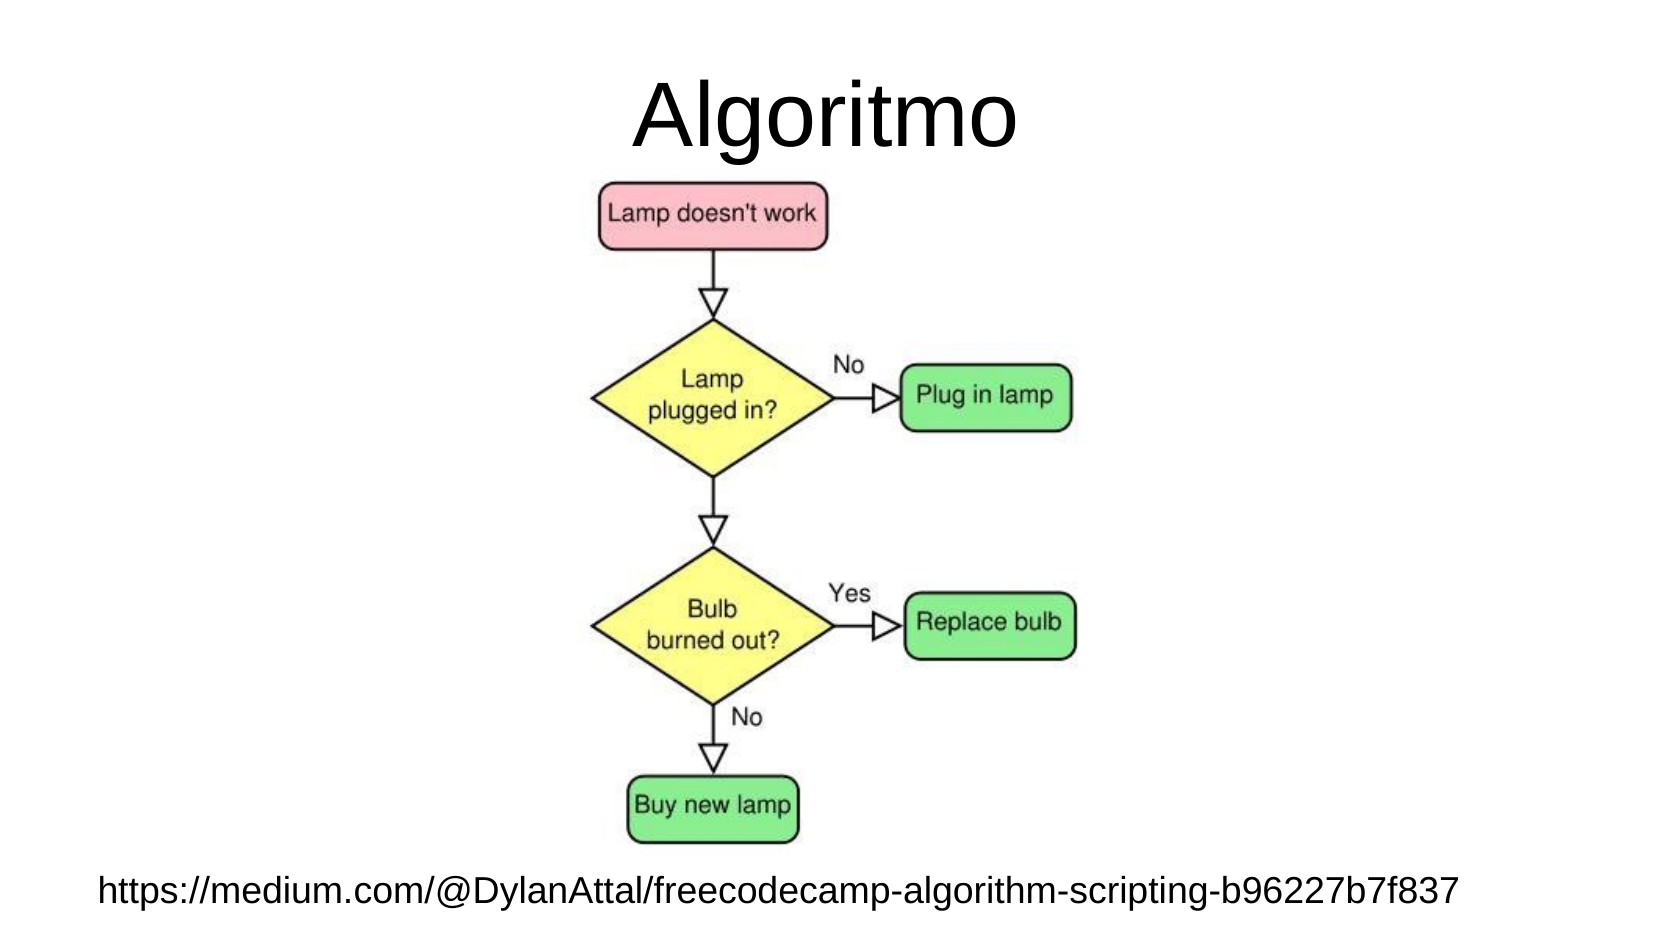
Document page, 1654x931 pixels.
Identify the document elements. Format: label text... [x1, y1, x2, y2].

picture [578, 168, 1085, 860]
text_box https://medium.com/@DylanAttal/freecodecamp-algorithm-scripting-b96227b7f837 [82, 862, 1654, 931]
title Algoritmo [82, 37, 1571, 193]
